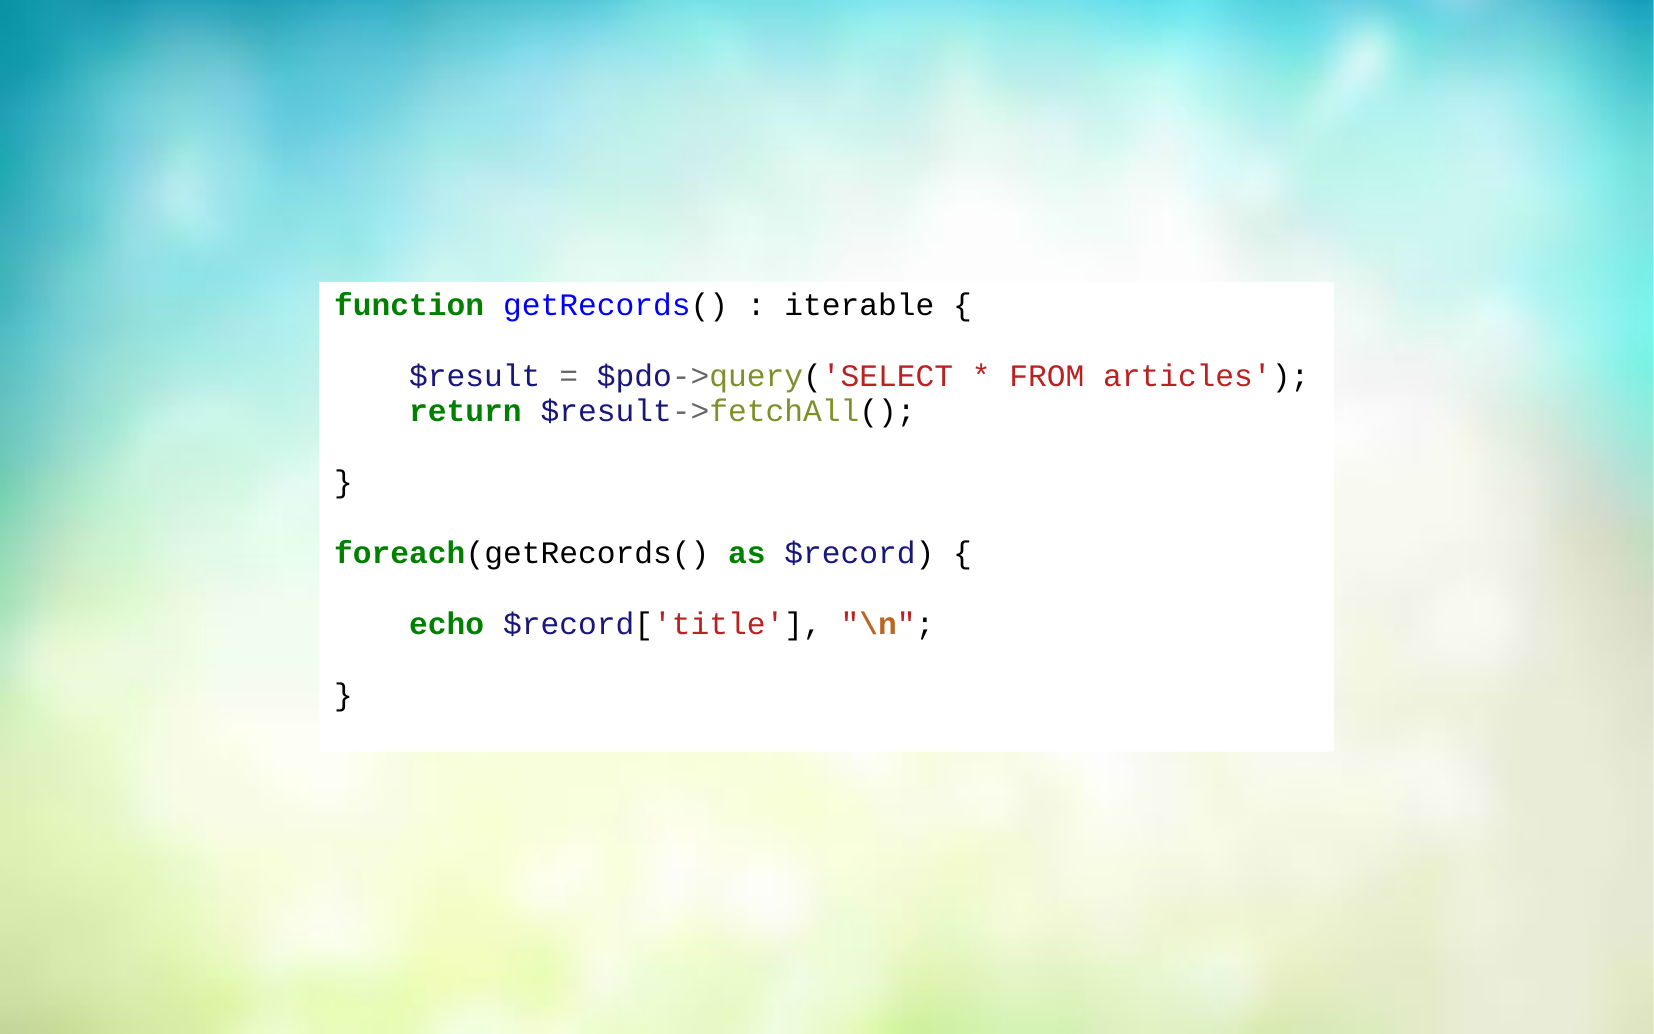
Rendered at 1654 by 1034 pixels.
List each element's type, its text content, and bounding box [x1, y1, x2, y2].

picture [0, 0, 1654, 1034]
text_box function getRecords() : iterable { $result = $pdo->query('SELECT * FROM articles'); return $result->fetchAll(); } foreach(getRecords() as $record) { echo $record['title'], "\n"; } [319, 281, 1335, 752]
